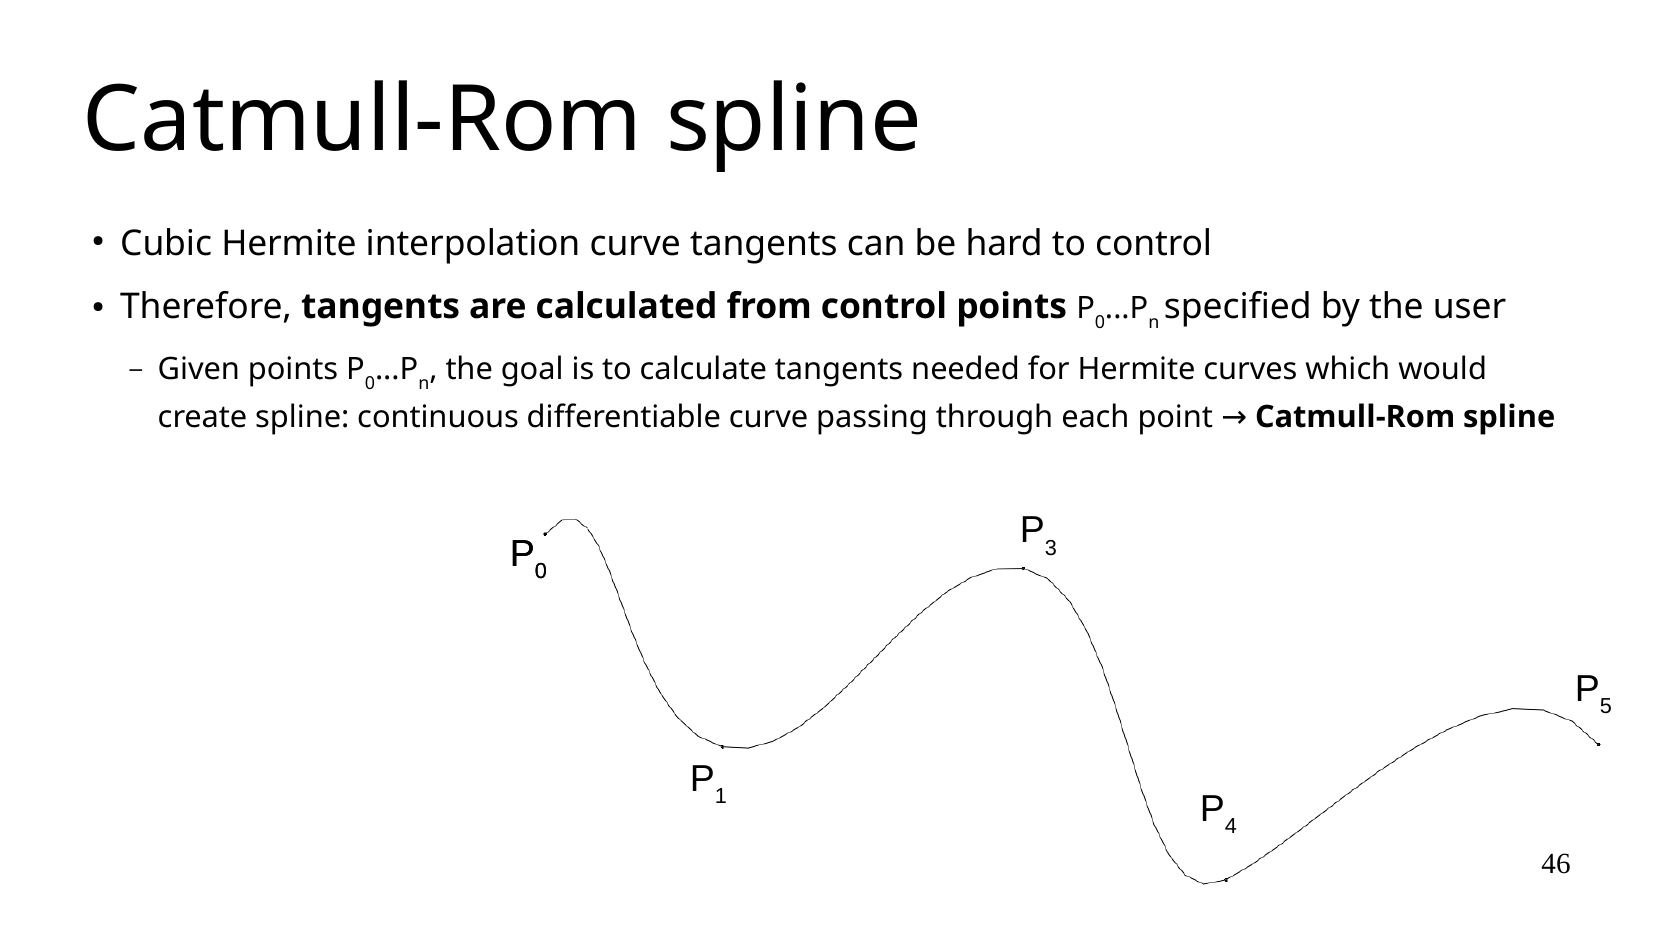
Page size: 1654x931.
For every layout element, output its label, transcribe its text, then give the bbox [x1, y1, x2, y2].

picture [270, 195, 1654, 931]
list Cubic Hermite interpolation curve tangents can be hard to control Therefore, tangents are calculated from control points P0...Pn specified by the user Given points P0...Pn, the goal is to calculate tangents needed for Hermite curves which would create spline: continuous differentiable curve passing through each point → Catmull-Rom spline [82, 217, 270, 451]
title Catmull-Rom spline [82, 37, 1571, 193]
